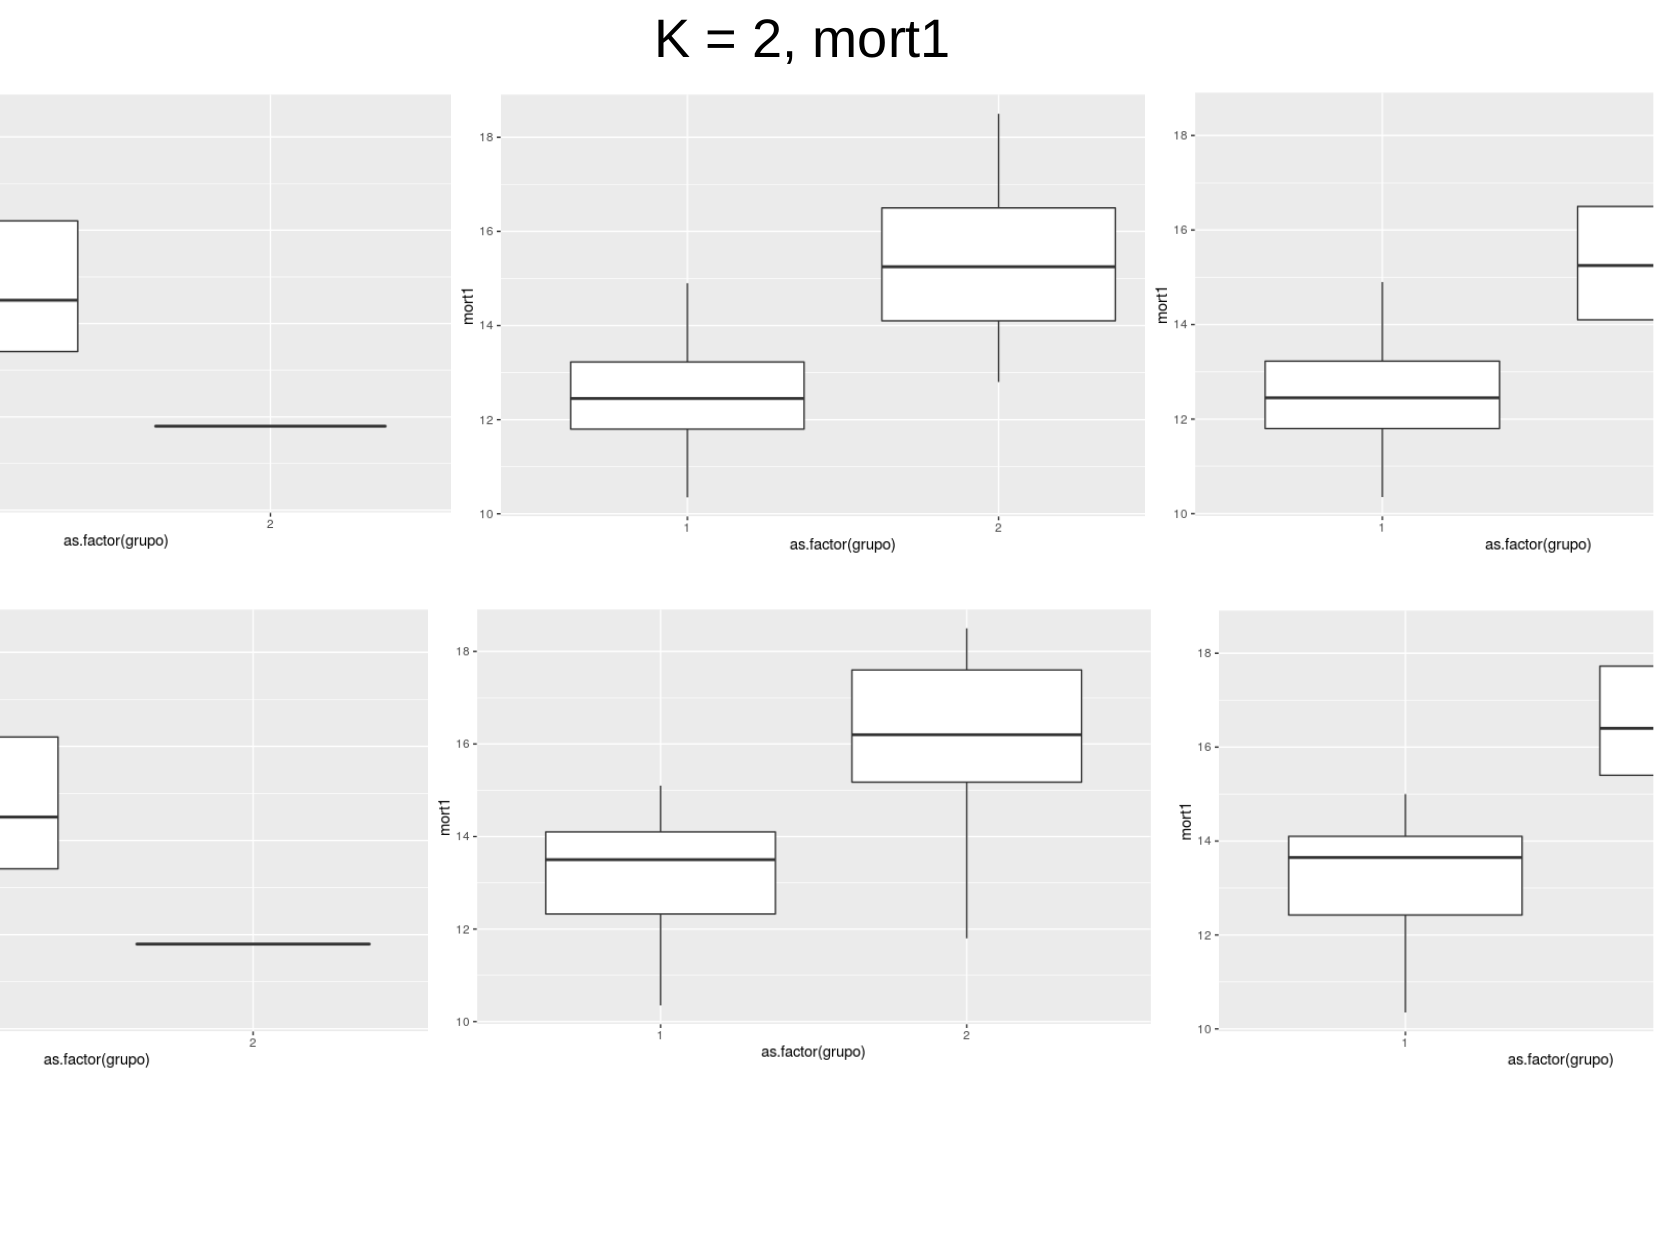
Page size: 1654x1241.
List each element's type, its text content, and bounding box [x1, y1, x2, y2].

picture [0, 85, 1654, 560]
picture [1169, 603, 1654, 1075]
picture [0, 602, 1158, 1075]
title K = 2, mort1 [59, 0, 1548, 87]
